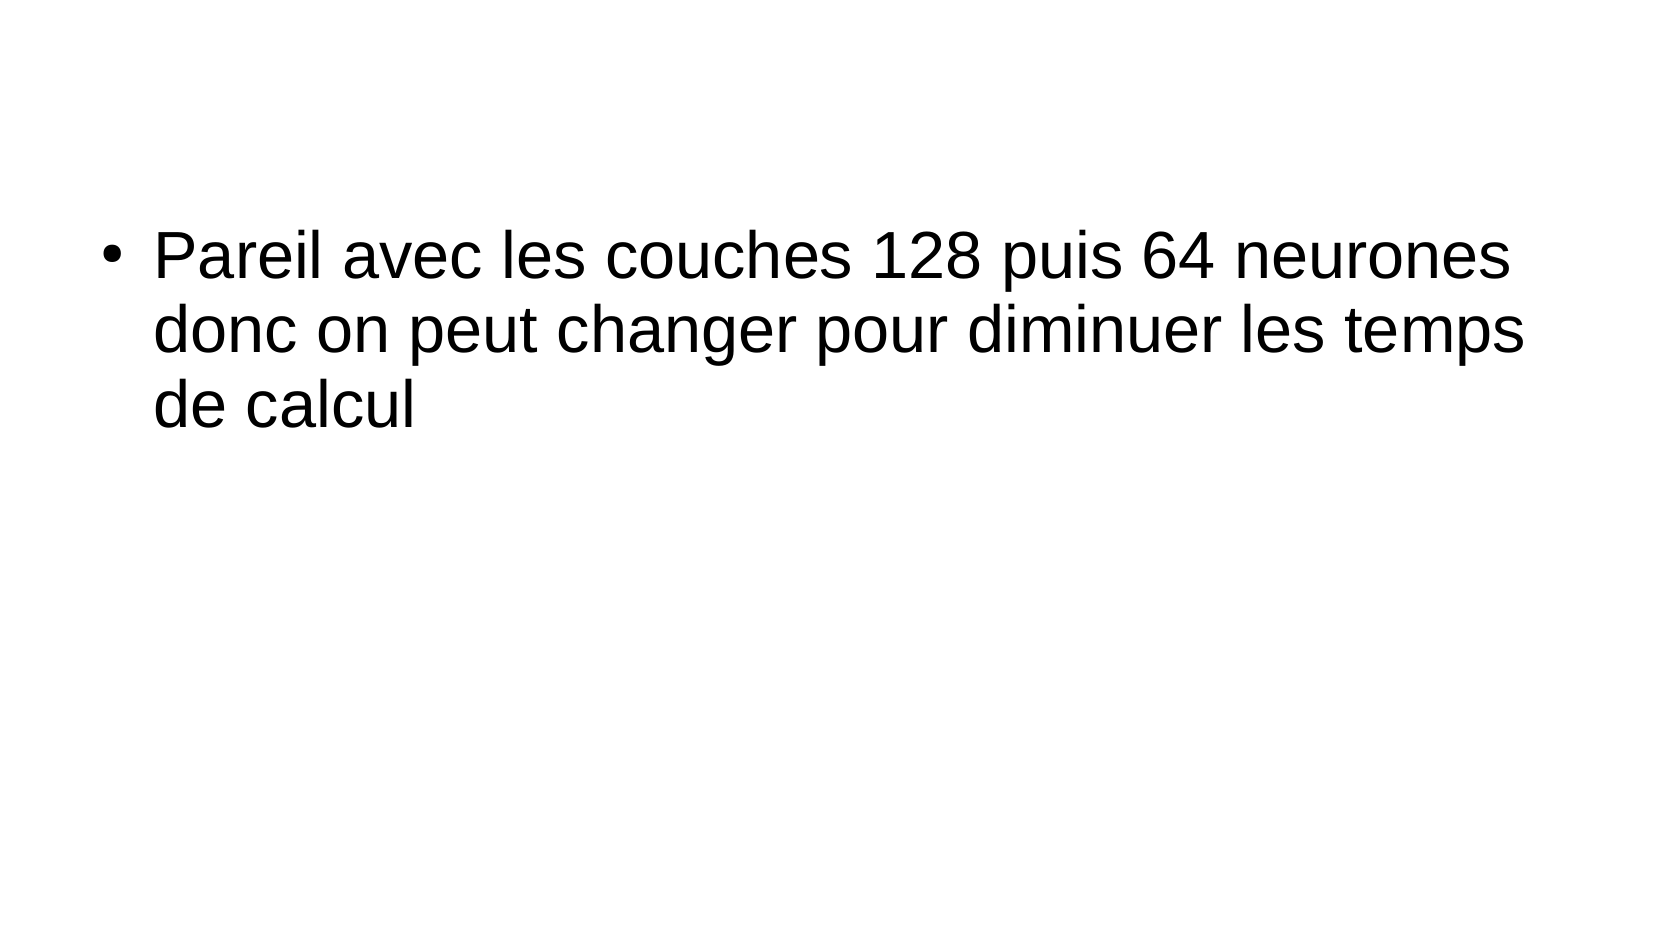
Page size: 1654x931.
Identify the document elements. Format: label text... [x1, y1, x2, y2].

list Pareil avec les couches 128 puis 64 neurones donc on peut changer pour diminuer les temps de calcul [82, 217, 1571, 758]
